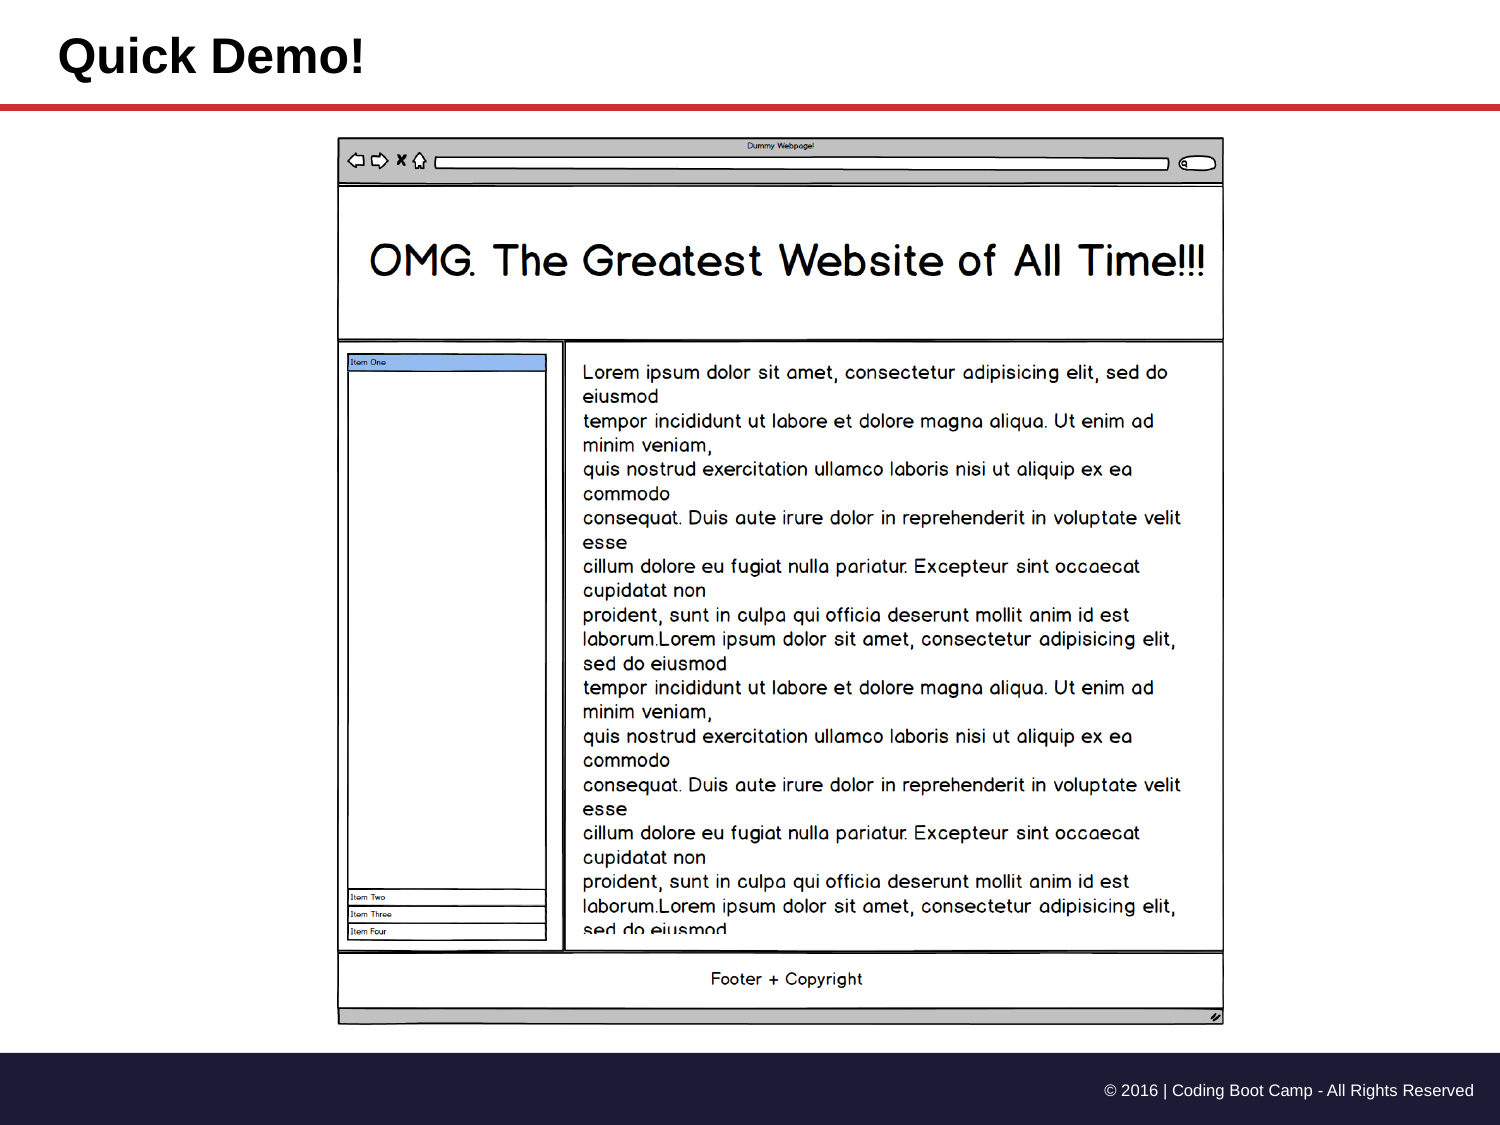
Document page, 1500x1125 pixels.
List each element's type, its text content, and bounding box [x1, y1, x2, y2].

text_box Quick Demo! [50, 16, 913, 91]
picture [337, 137, 1224, 1025]
